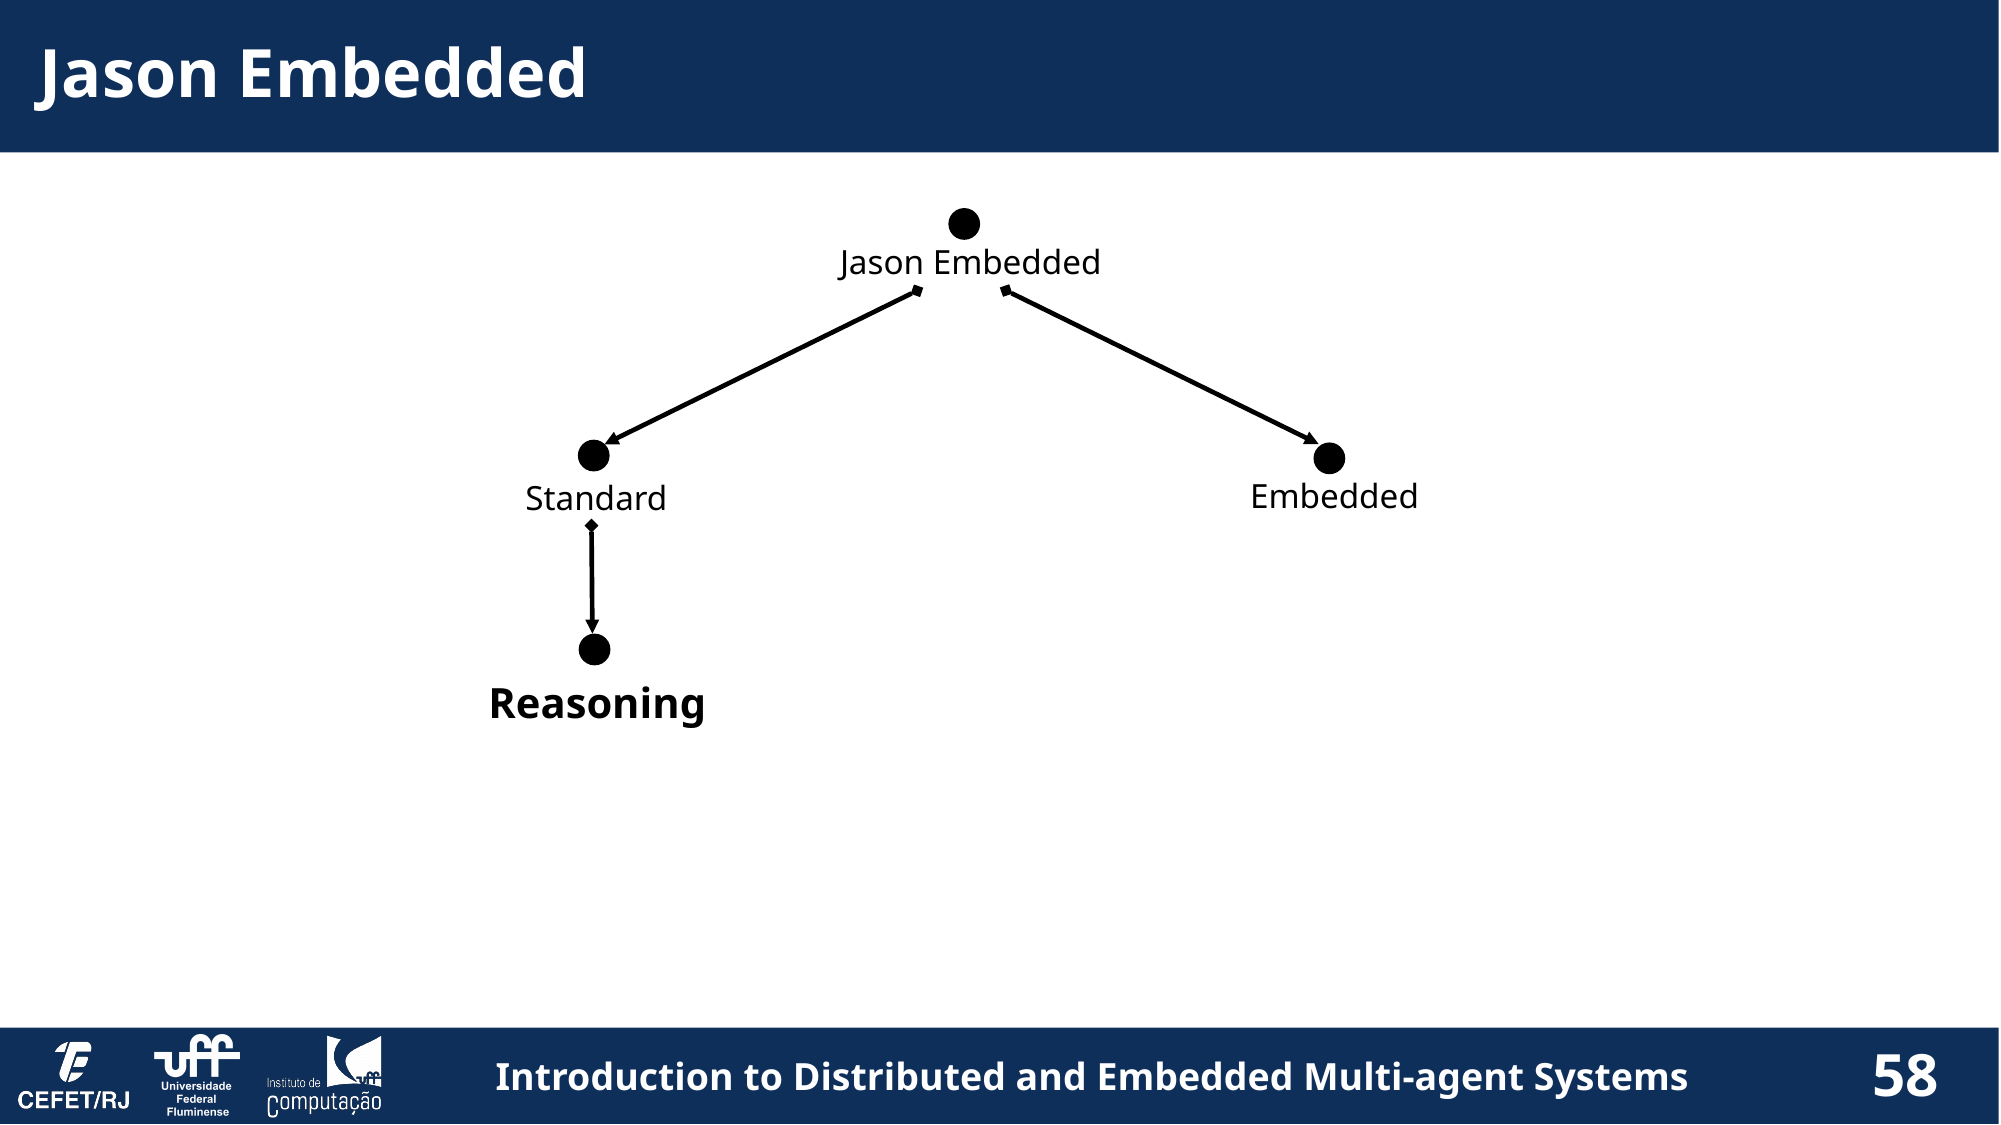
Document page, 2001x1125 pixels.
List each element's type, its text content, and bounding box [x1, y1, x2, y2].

text_box [577, 439, 610, 469]
text_box [1313, 442, 1346, 475]
text_box Jason Embedded [25, 23, 1999, 119]
text_box Reasoning [473, 669, 722, 734]
text_box Standard [510, 469, 683, 525]
picture [265, 1033, 383, 1118]
text_box Jason Embedded [825, 233, 1117, 289]
picture [153, 1033, 241, 1121]
text_box [948, 208, 981, 233]
picture [18, 1021, 129, 1125]
text_box Embedded [1228, 467, 1441, 523]
text_box [578, 633, 611, 666]
